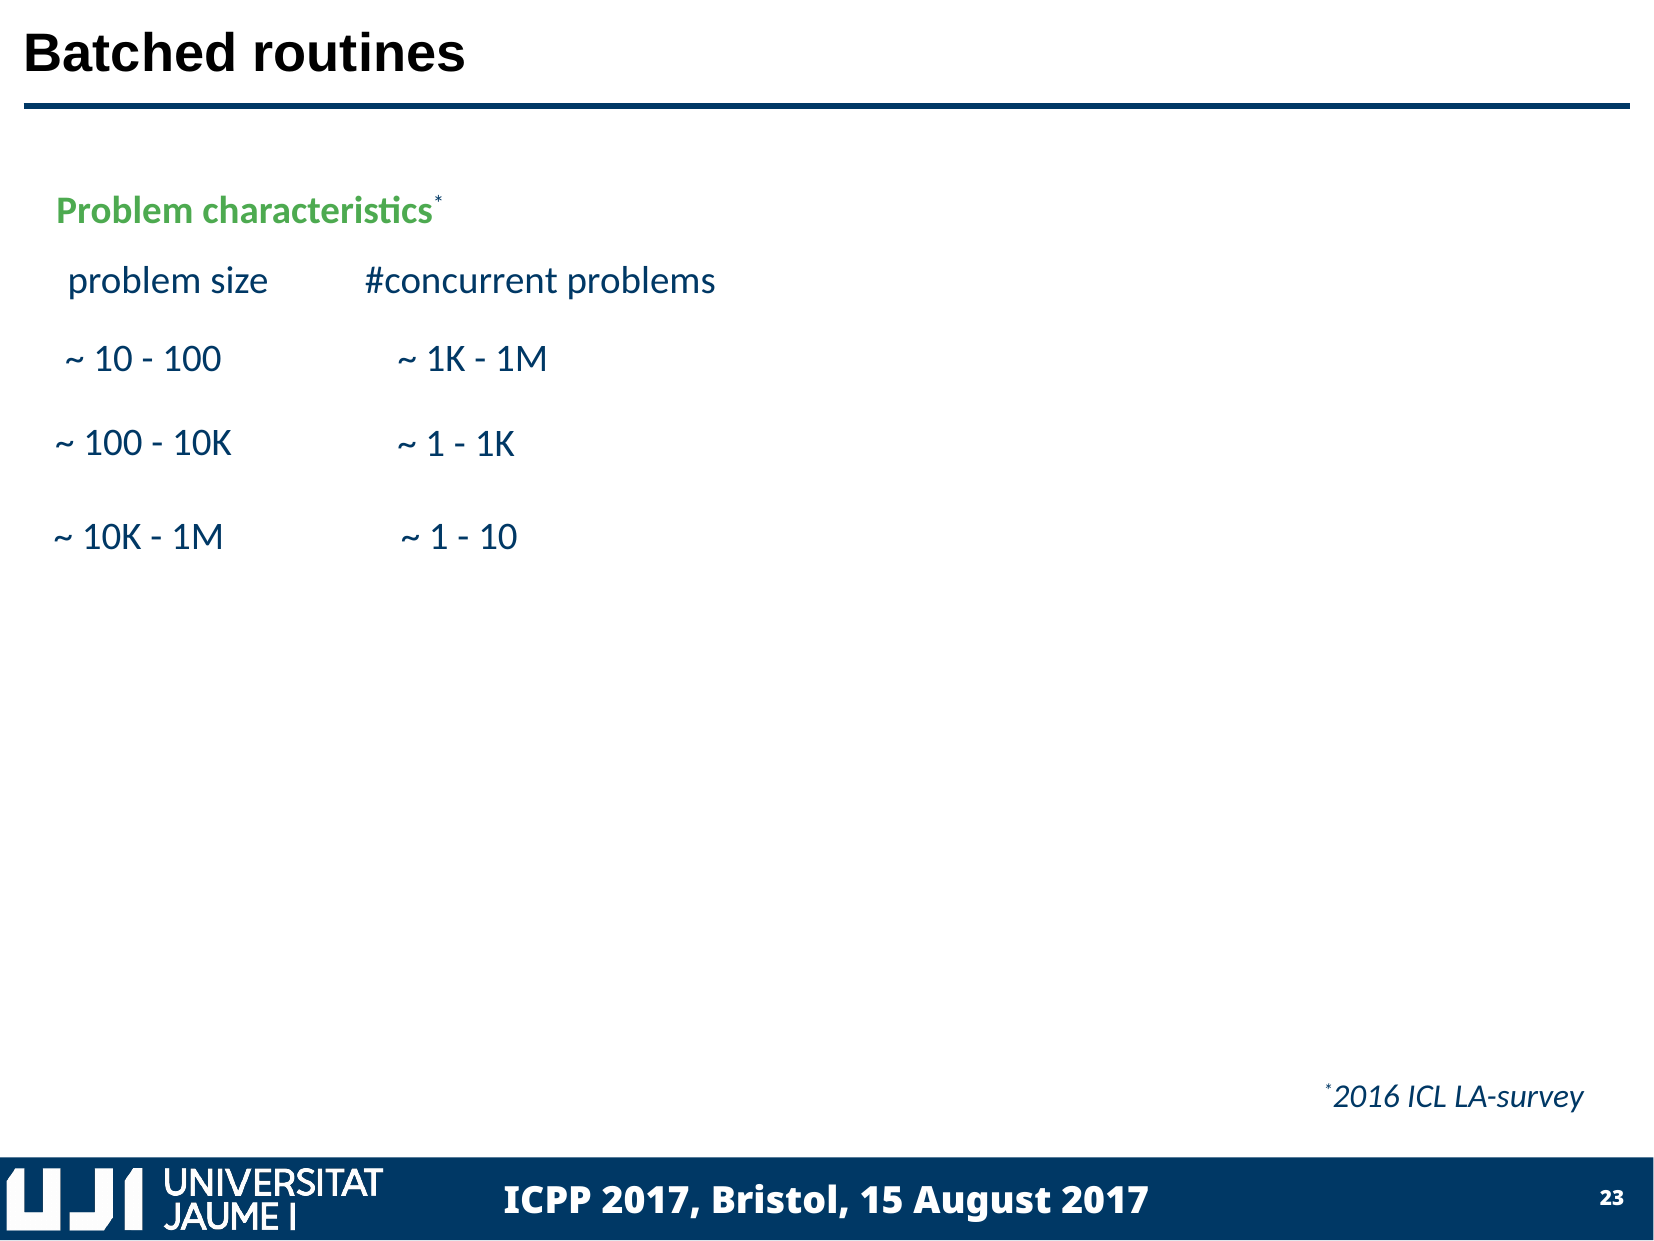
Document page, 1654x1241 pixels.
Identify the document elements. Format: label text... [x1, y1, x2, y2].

text_box ~ 10 - 100 [50, 324, 237, 387]
text_box problem size #concurrent problems [52, 247, 732, 309]
text_box Problem characteristics* [41, 177, 460, 239]
text_box ~ 1K - 1M [382, 324, 564, 387]
title Batched routines [23, 0, 1630, 107]
text_box ~ 100 - 10K [40, 408, 247, 471]
text_box ~ 10K - 1M [39, 502, 240, 565]
picture [0, 1158, 390, 1241]
text_box *2016 ICL LA-survey [1308, 1067, 1607, 1122]
text_box ~ 1 - 1K [382, 410, 530, 472]
text_box ~ 1 - 10 [386, 502, 533, 565]
